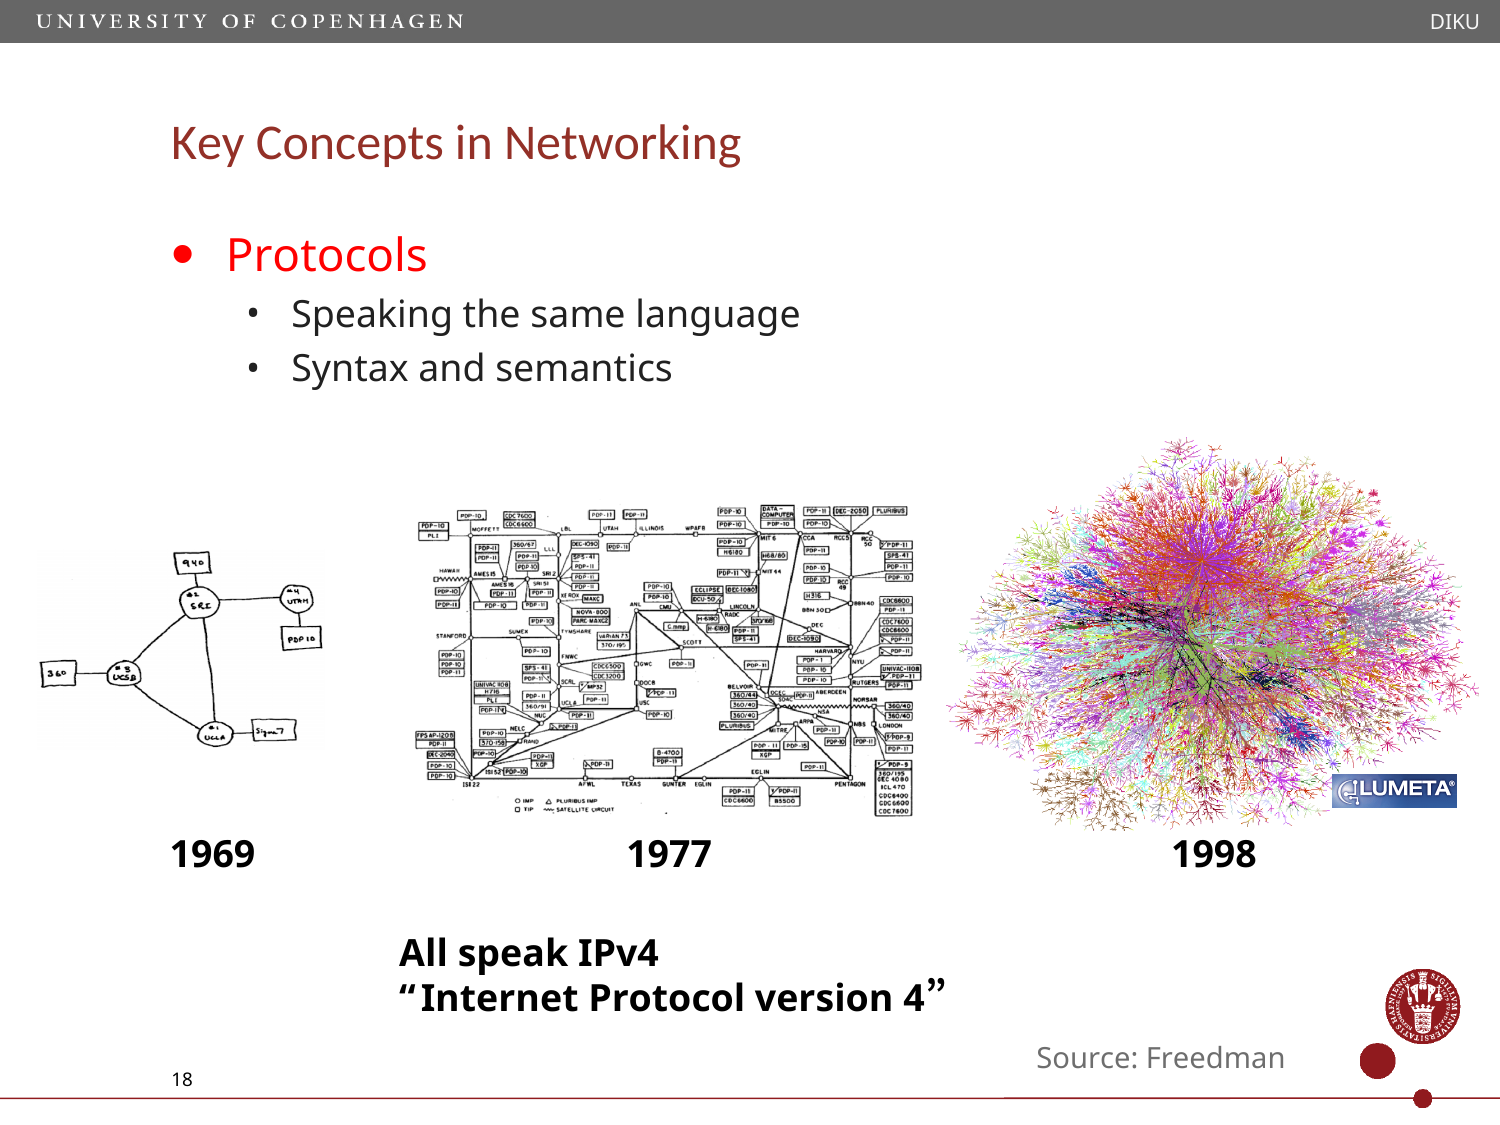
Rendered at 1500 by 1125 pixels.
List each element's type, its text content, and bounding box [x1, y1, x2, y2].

text_box All speak IPv4 “Internet Protocol version 4” [384, 920, 963, 1027]
picture [406, 499, 925, 818]
text_box Source: Freedman [1021, 1031, 1341, 1083]
picture [0, 910, 1500, 1122]
text_box Key Concepts in Networking [171, 75, 1329, 171]
text_box 1969 [154, 821, 271, 883]
text_box 1998 [1156, 821, 1272, 883]
picture [37, 549, 325, 751]
text_box Protocols Speaking the same language Syntax and semantics [171, 225, 1329, 900]
picture [944, 437, 1500, 831]
text_box 1977 [611, 821, 728, 883]
text_box <number> [171, 1067, 522, 1092]
text_box DIKU [469, 0, 1495, 43]
